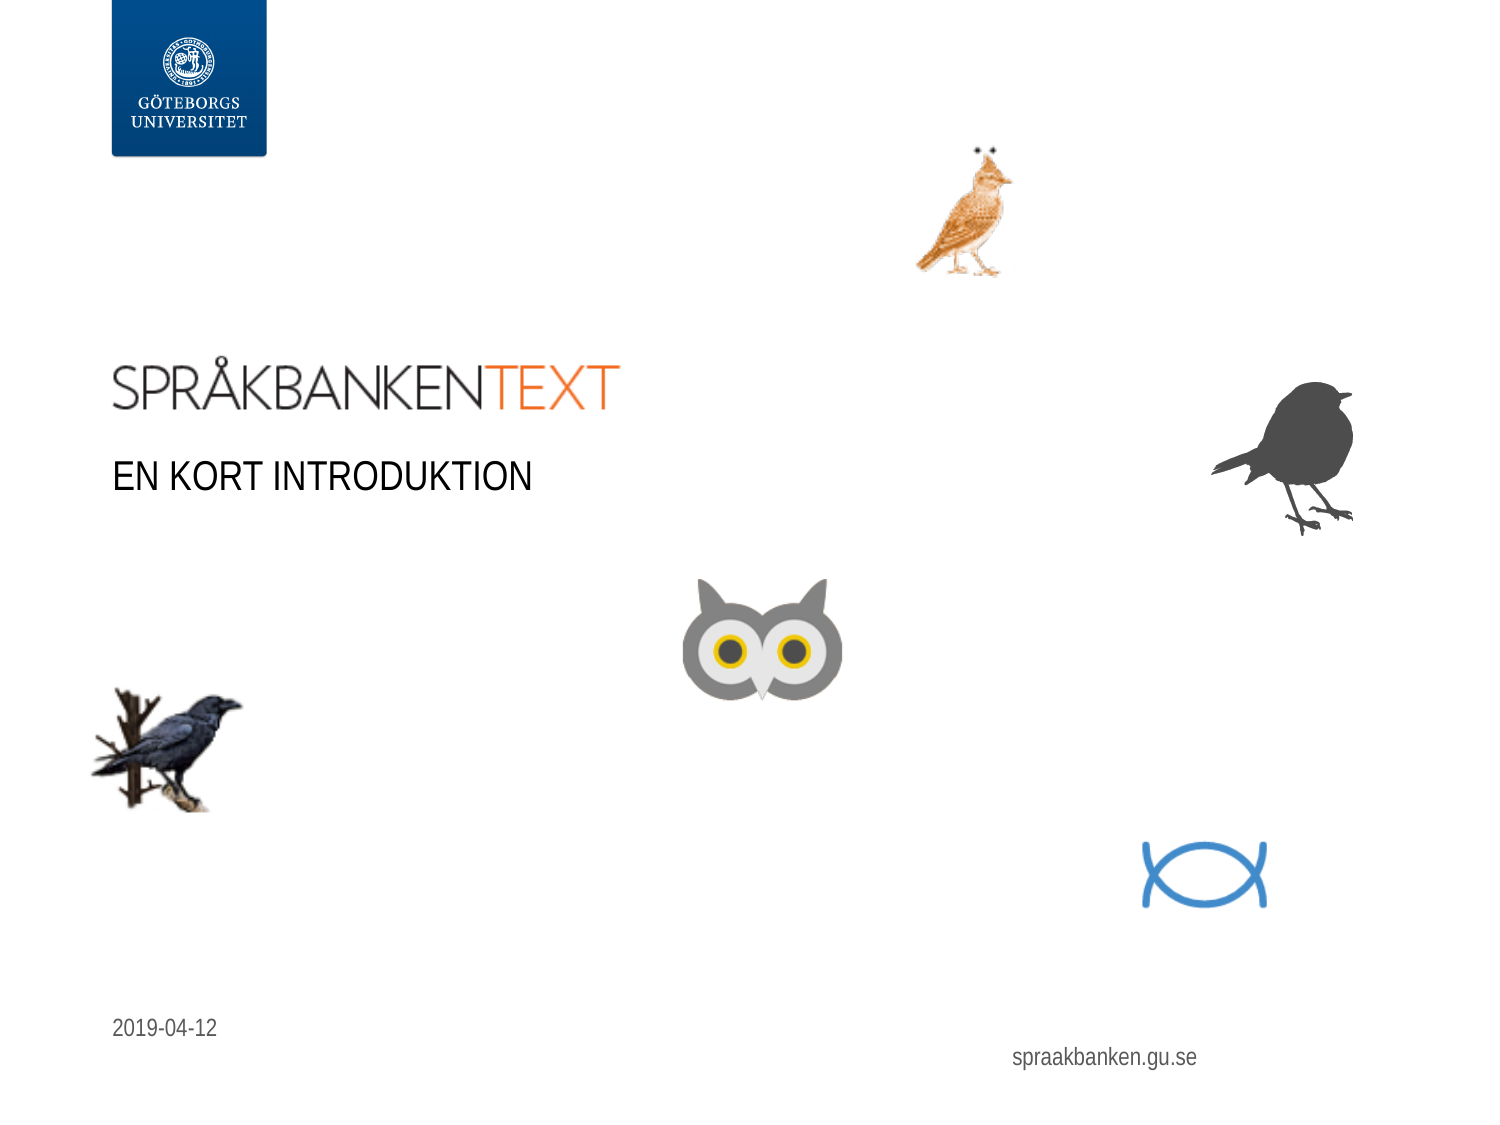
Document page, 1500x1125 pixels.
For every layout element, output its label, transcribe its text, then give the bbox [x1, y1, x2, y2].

picture [653, 579, 871, 708]
picture [1211, 382, 1353, 537]
picture [915, 142, 1016, 279]
picture [1135, 837, 1282, 919]
picture [81, 328, 649, 449]
picture [110, 0, 268, 159]
list 2019-04-12 spraakbanken.gu.se [112, 1023, 1447, 1059]
picture [88, 680, 250, 815]
title en kort introduktion [112, 373, 1412, 561]
